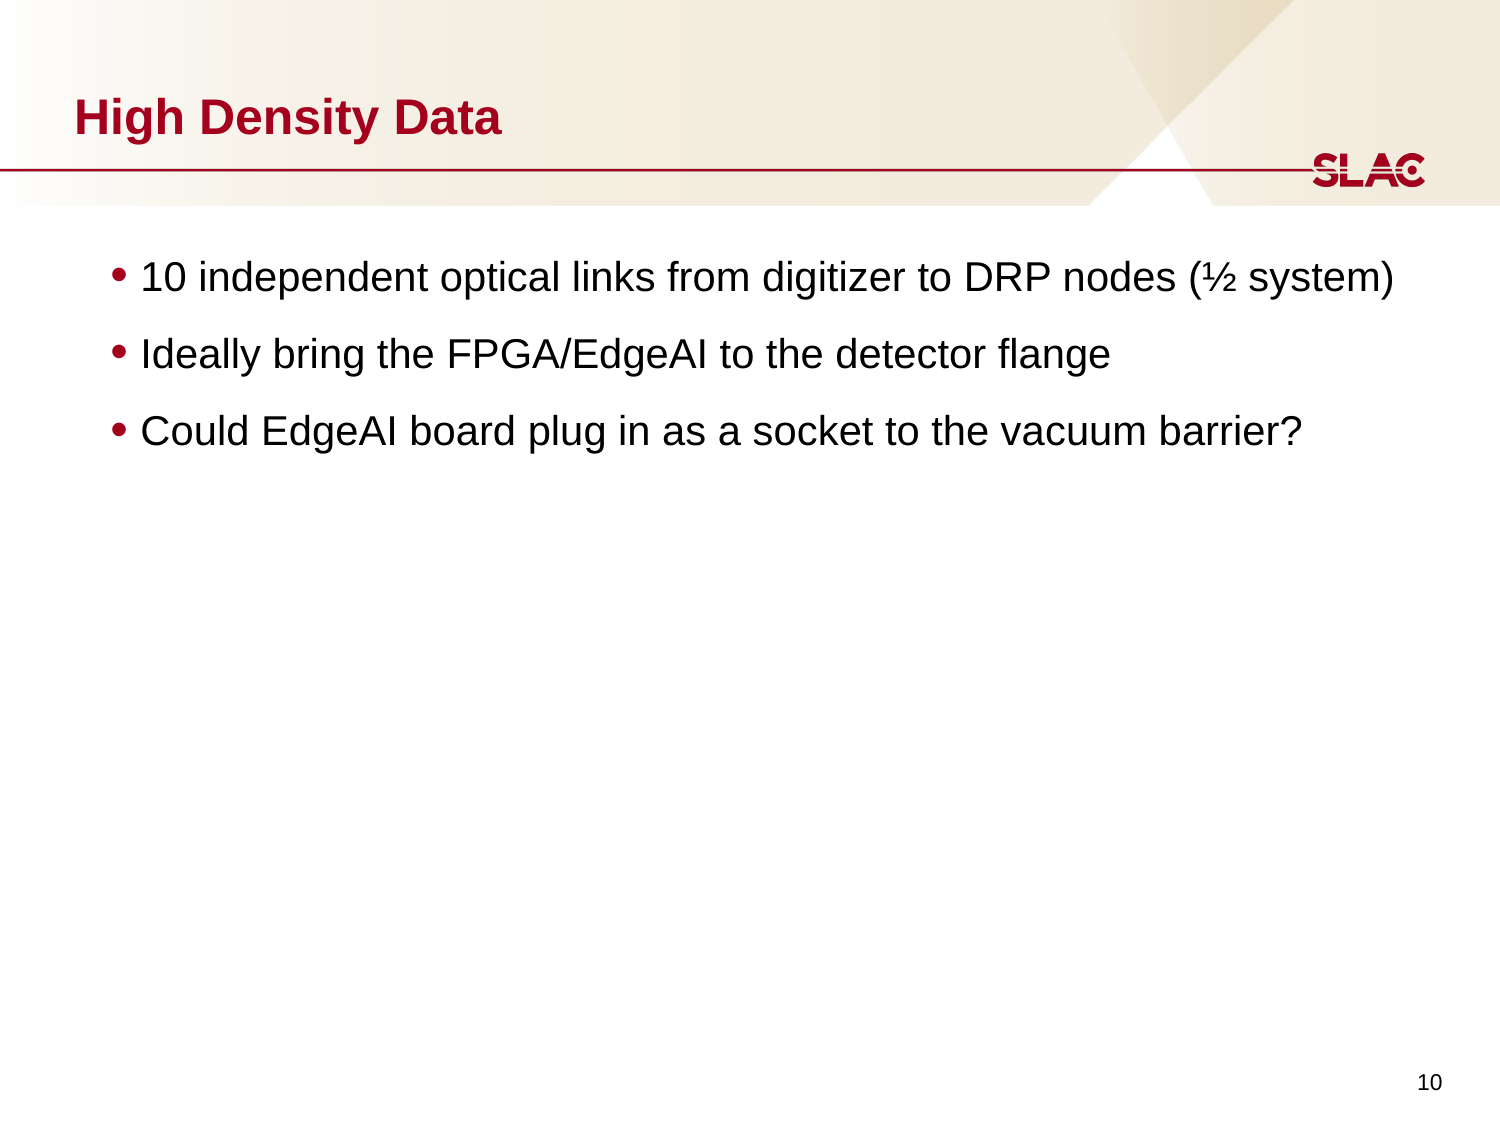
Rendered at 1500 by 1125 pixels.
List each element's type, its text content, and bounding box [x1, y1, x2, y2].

list 10 independent optical links from digitizer to DRP nodes (½ system) Ideally bring the FPGA/EdgeAI to the detector flange Could EdgeAI board plug in as a socket to the vacuum barrier? [63, 249, 1426, 496]
title High Density Data [74, 21, 1404, 145]
slide_number 9 [1405, 1036, 1458, 1125]
picture [0, 0, 1500, 206]
